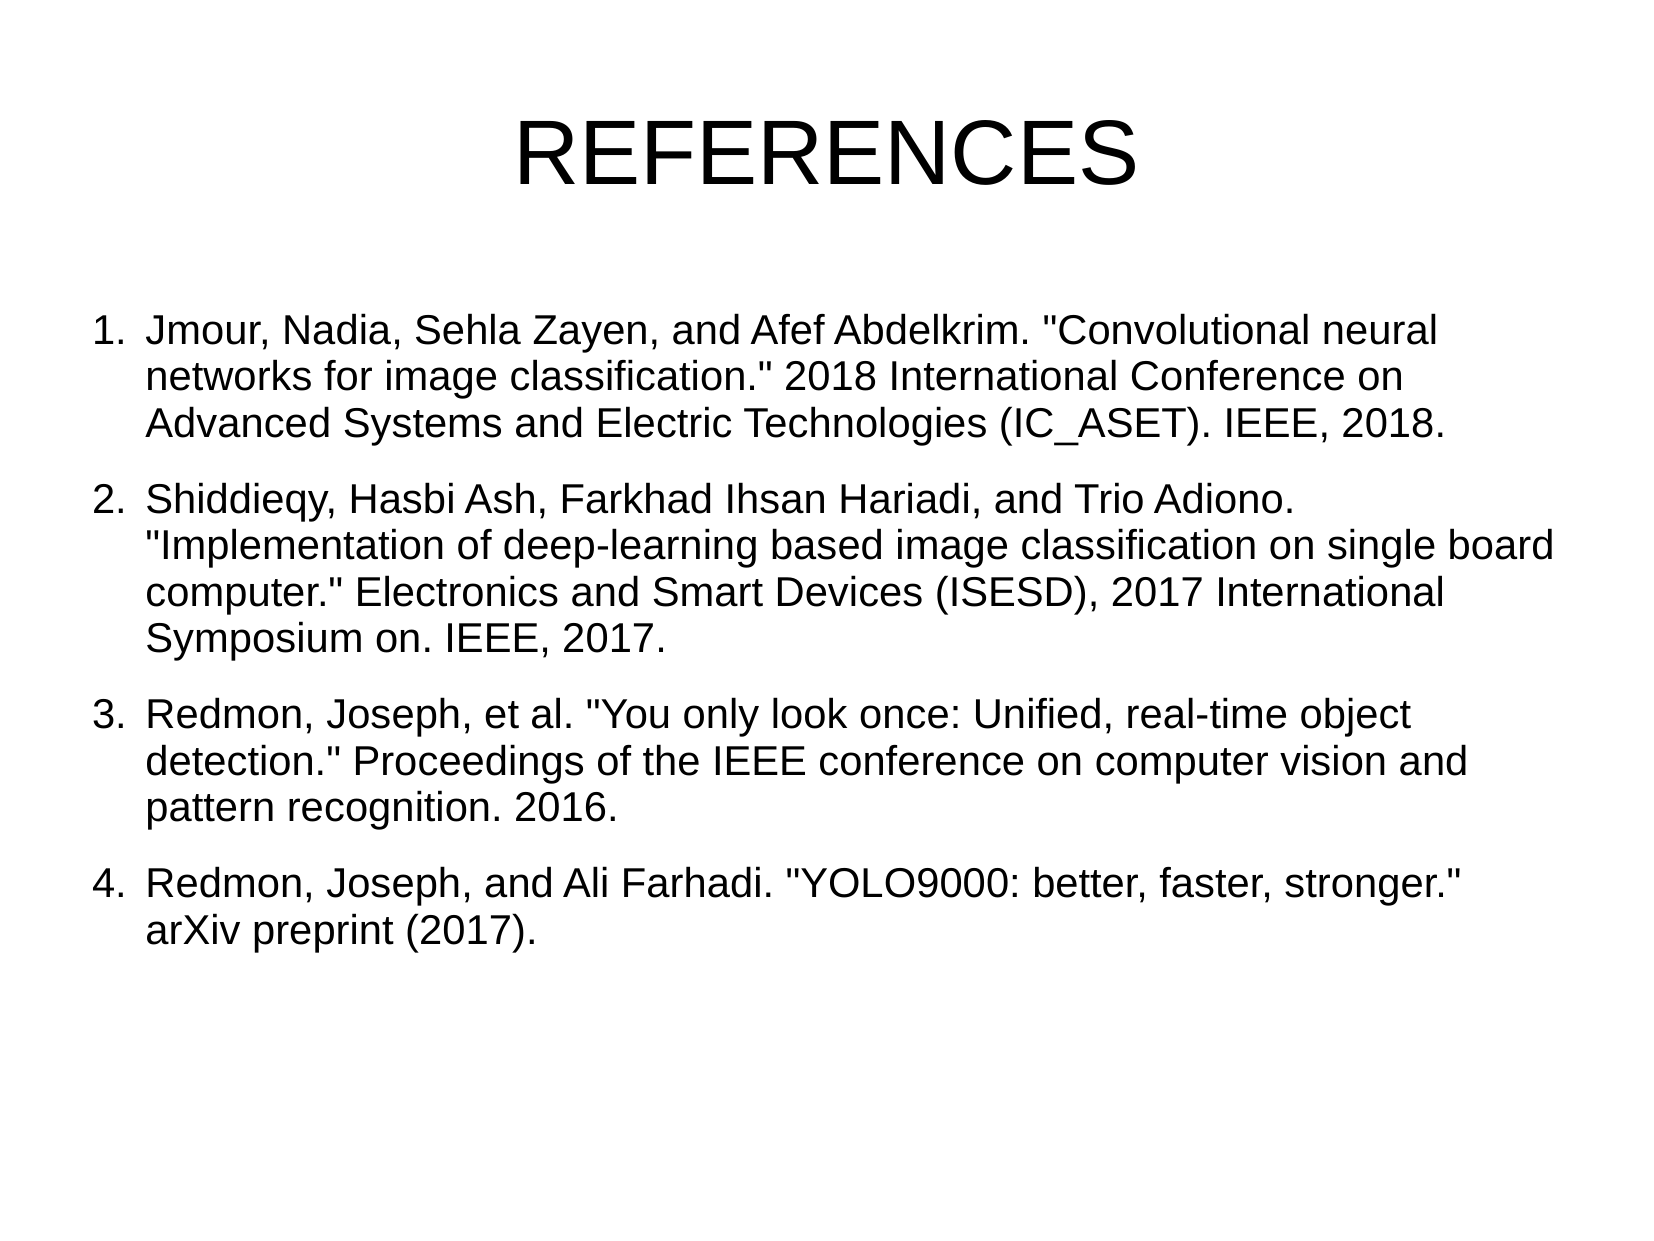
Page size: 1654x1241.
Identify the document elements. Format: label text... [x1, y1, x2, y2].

title REFERENCES [82, 49, 1571, 257]
list Jmour, Nadia, Sehla Zayen, and Afef Abdelkrim. "Convolutional neural networks for image classification." 2018 International Conference on Advanced Systems and Electric Technologies (IC_ASET). IEEE, 2018. Shiddieqy, Hasbi Ash, Farkhad Ihsan Hariadi, and Trio Adiono. "Implementation of deep-learning based image classification on single board computer." Electronics and Smart Devices (ISESD), 2017 International Symposium on. IEEE, 2017. Redmon, Joseph, et al. "You only look once: Unified, real-time object detection." Proceedings of the IEEE conference on computer vision and pattern recognition. 2016. Redmon, Joseph, and Ali Farhadi. "YOLO9000: better, faster, stronger." arXiv preprint (2017). [74, 230, 1563, 1055]
